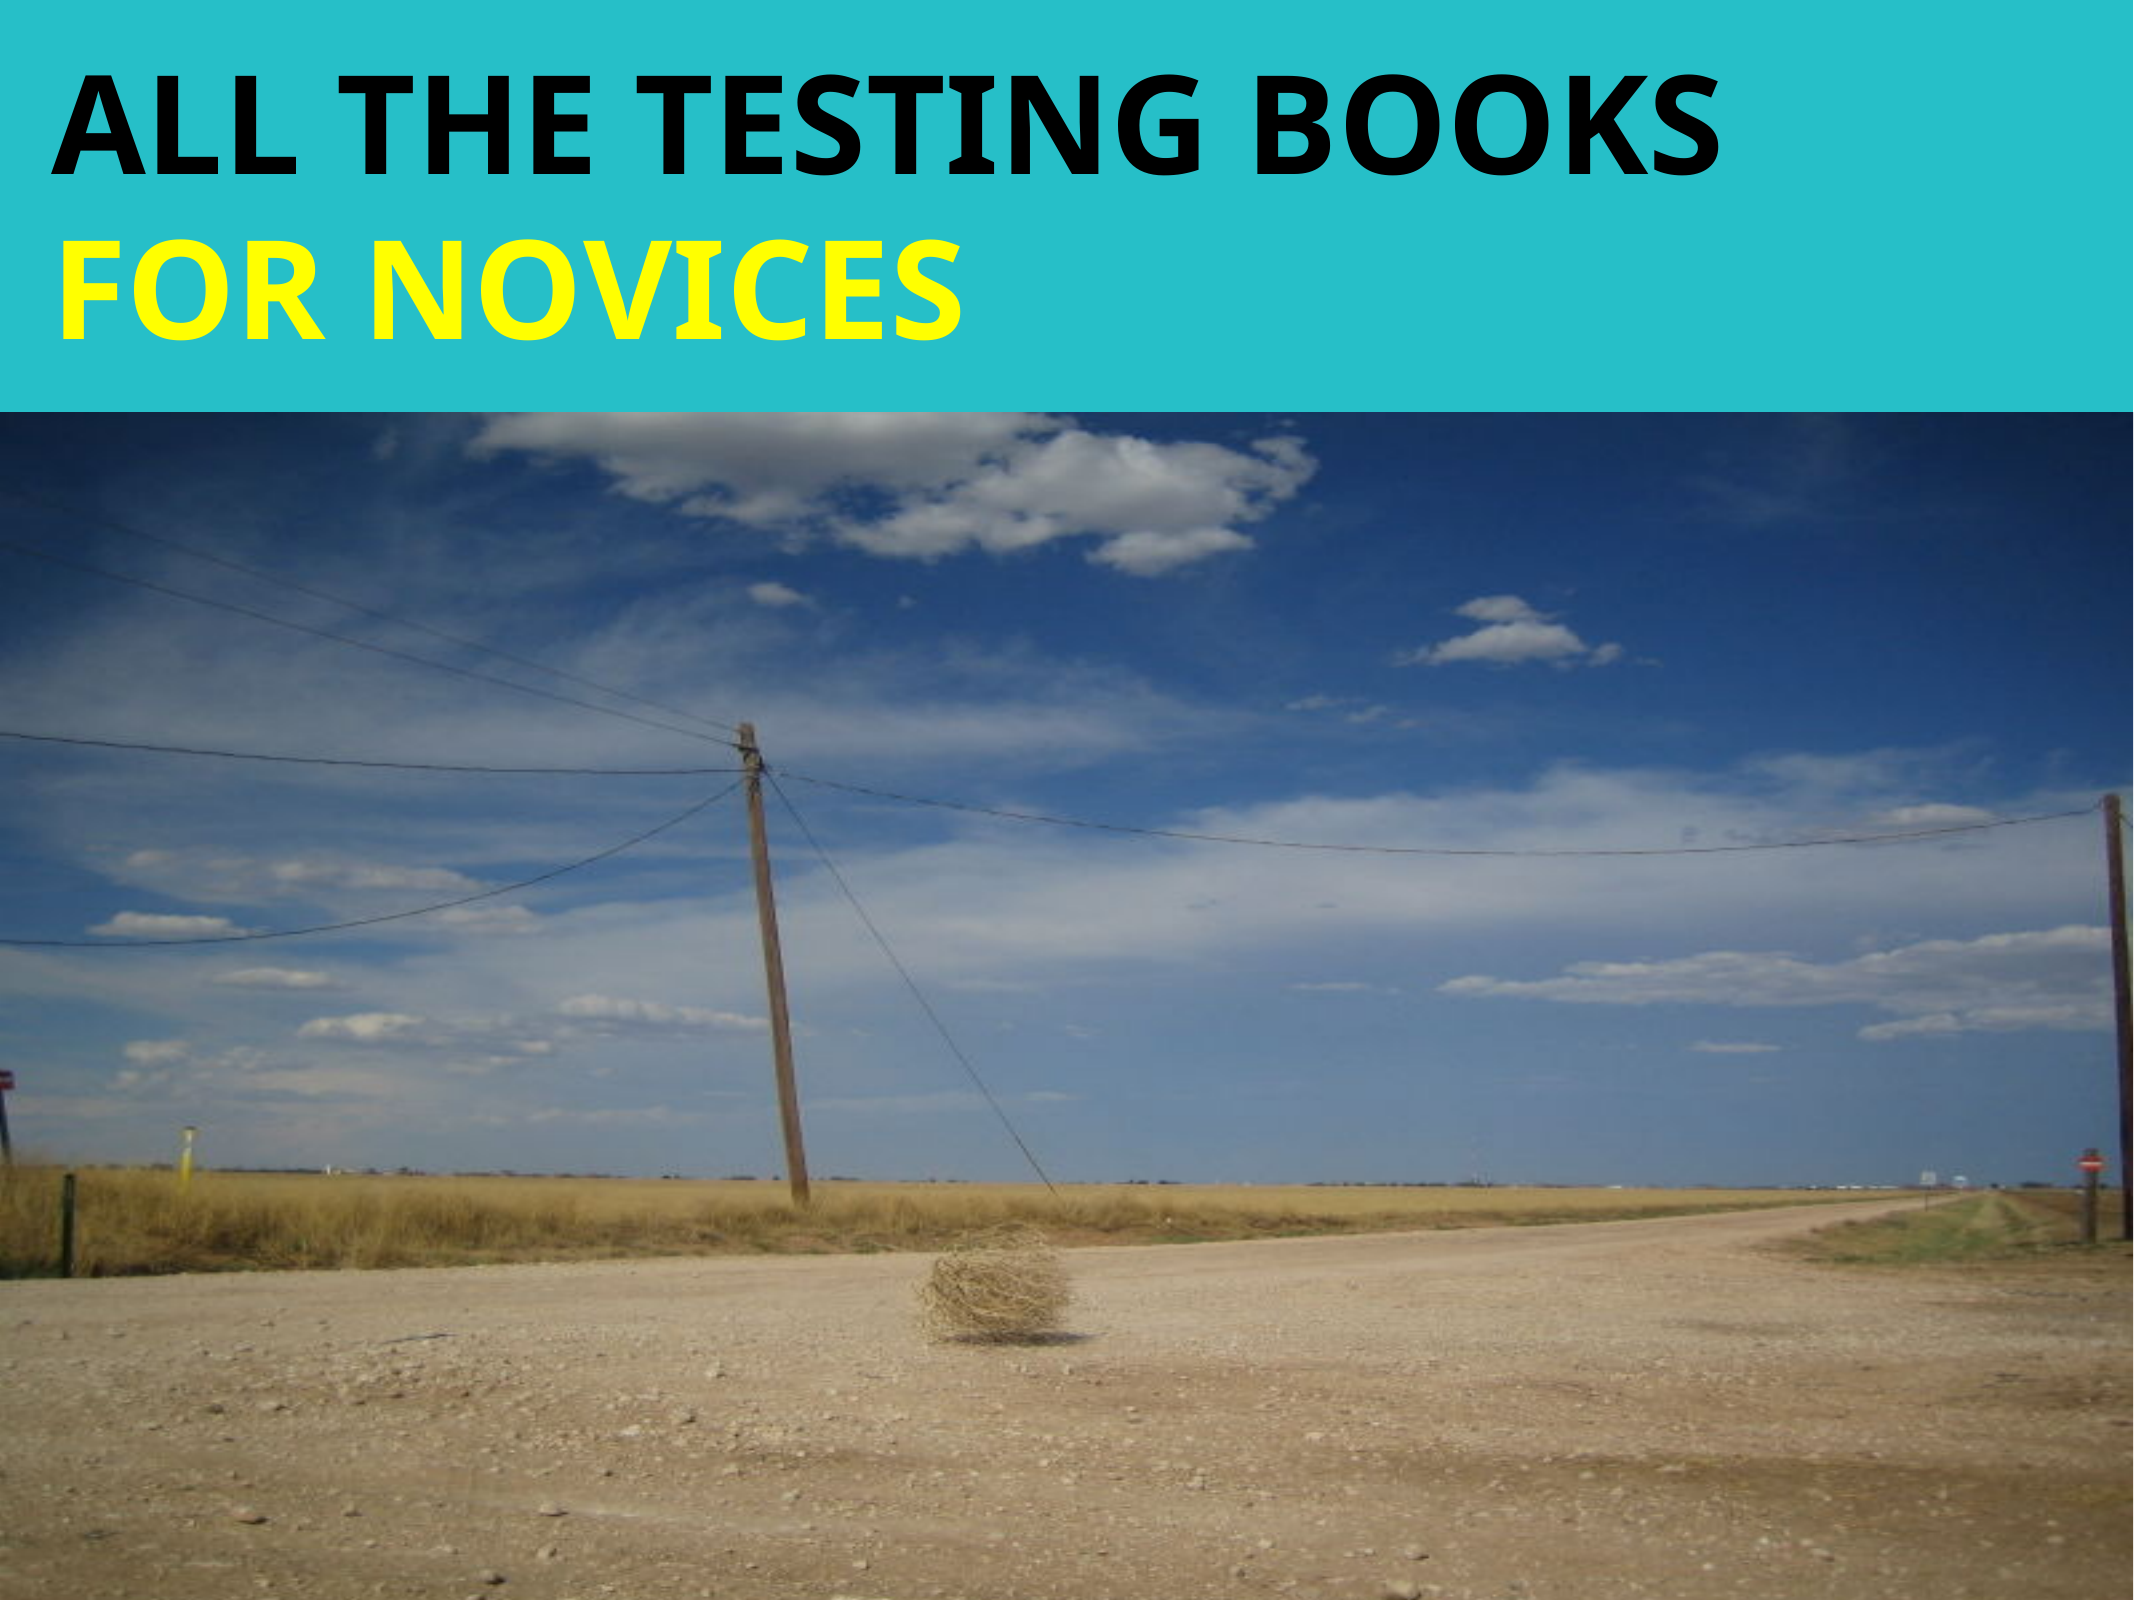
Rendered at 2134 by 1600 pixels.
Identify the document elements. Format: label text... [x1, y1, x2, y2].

text_box ALL THE TESTING BOOKS FOR NOVICES [41, 37, 2134, 412]
picture [0, 412, 2134, 1600]
